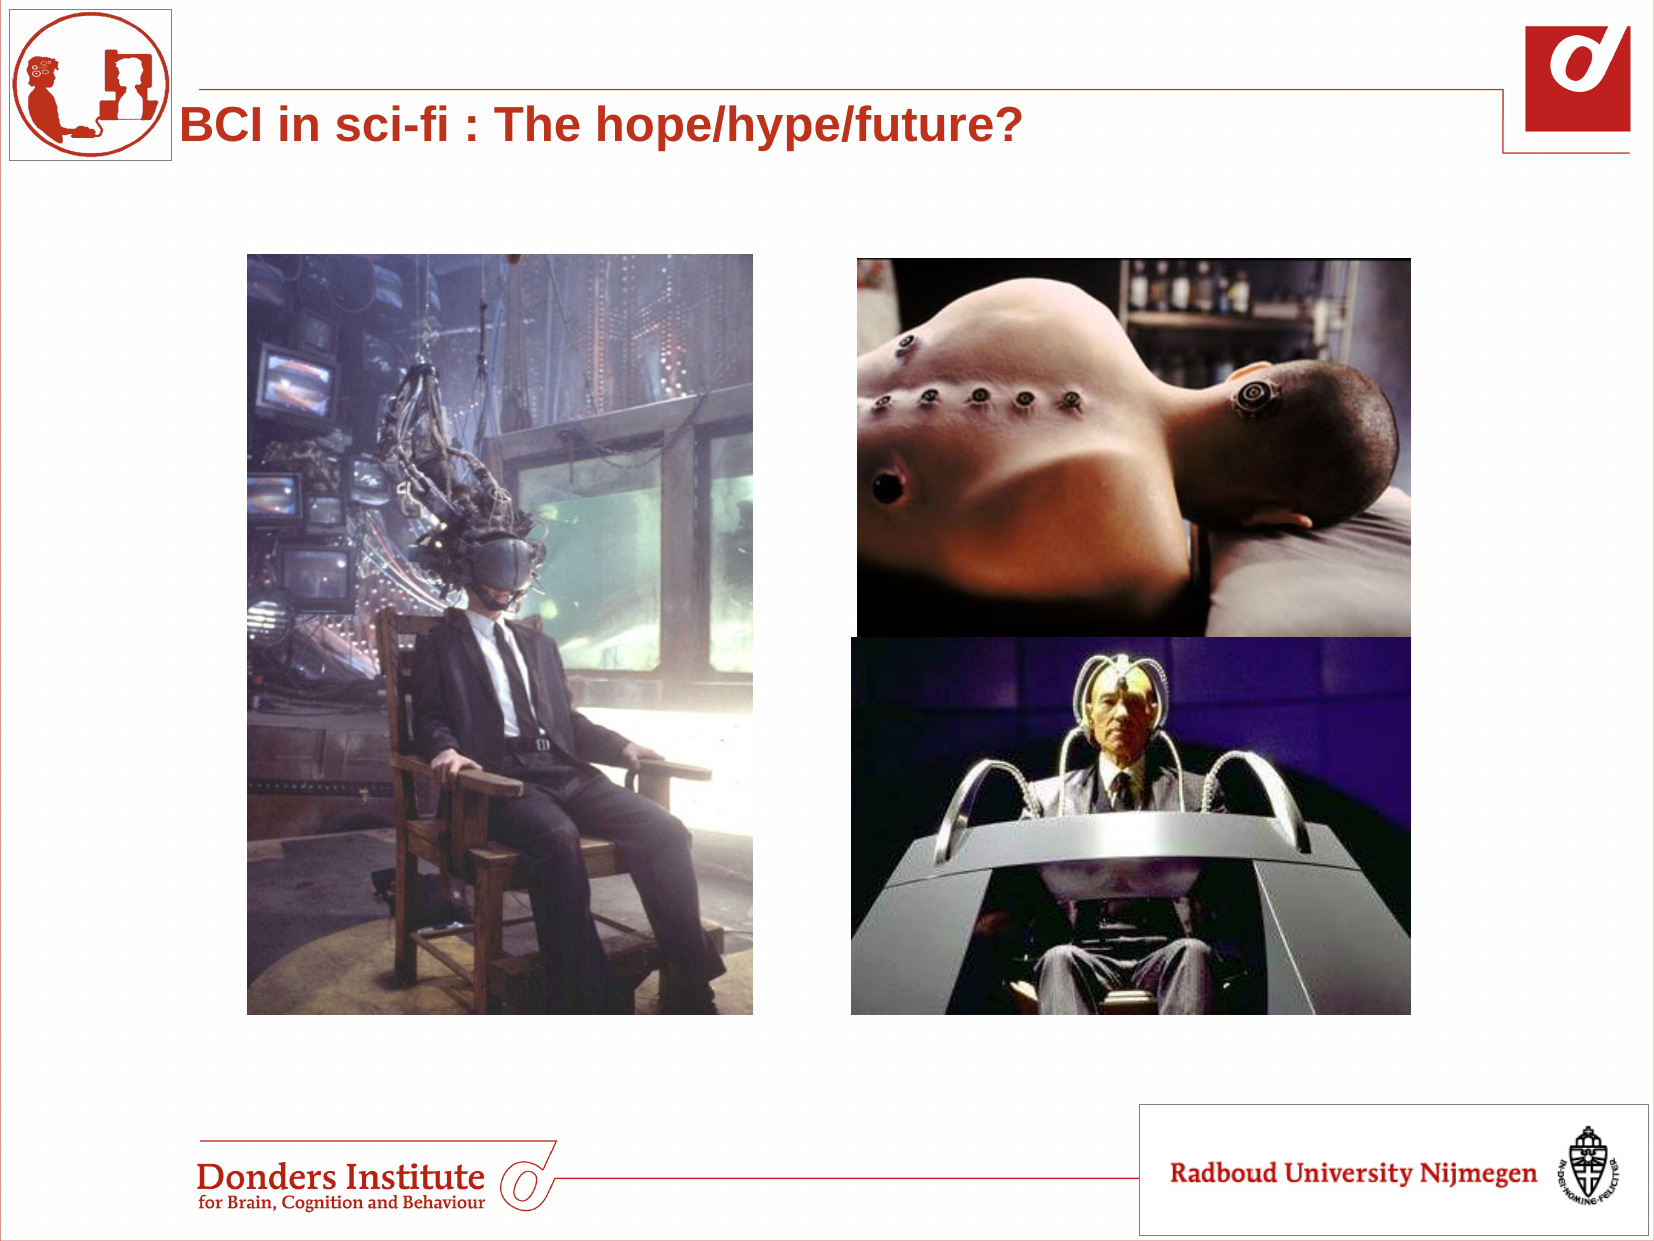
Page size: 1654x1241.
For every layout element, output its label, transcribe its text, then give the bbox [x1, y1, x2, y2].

title BCI in sci-fi : The hope/hype/future? [178, 90, 1576, 168]
picture [0, 0, 1654, 1241]
